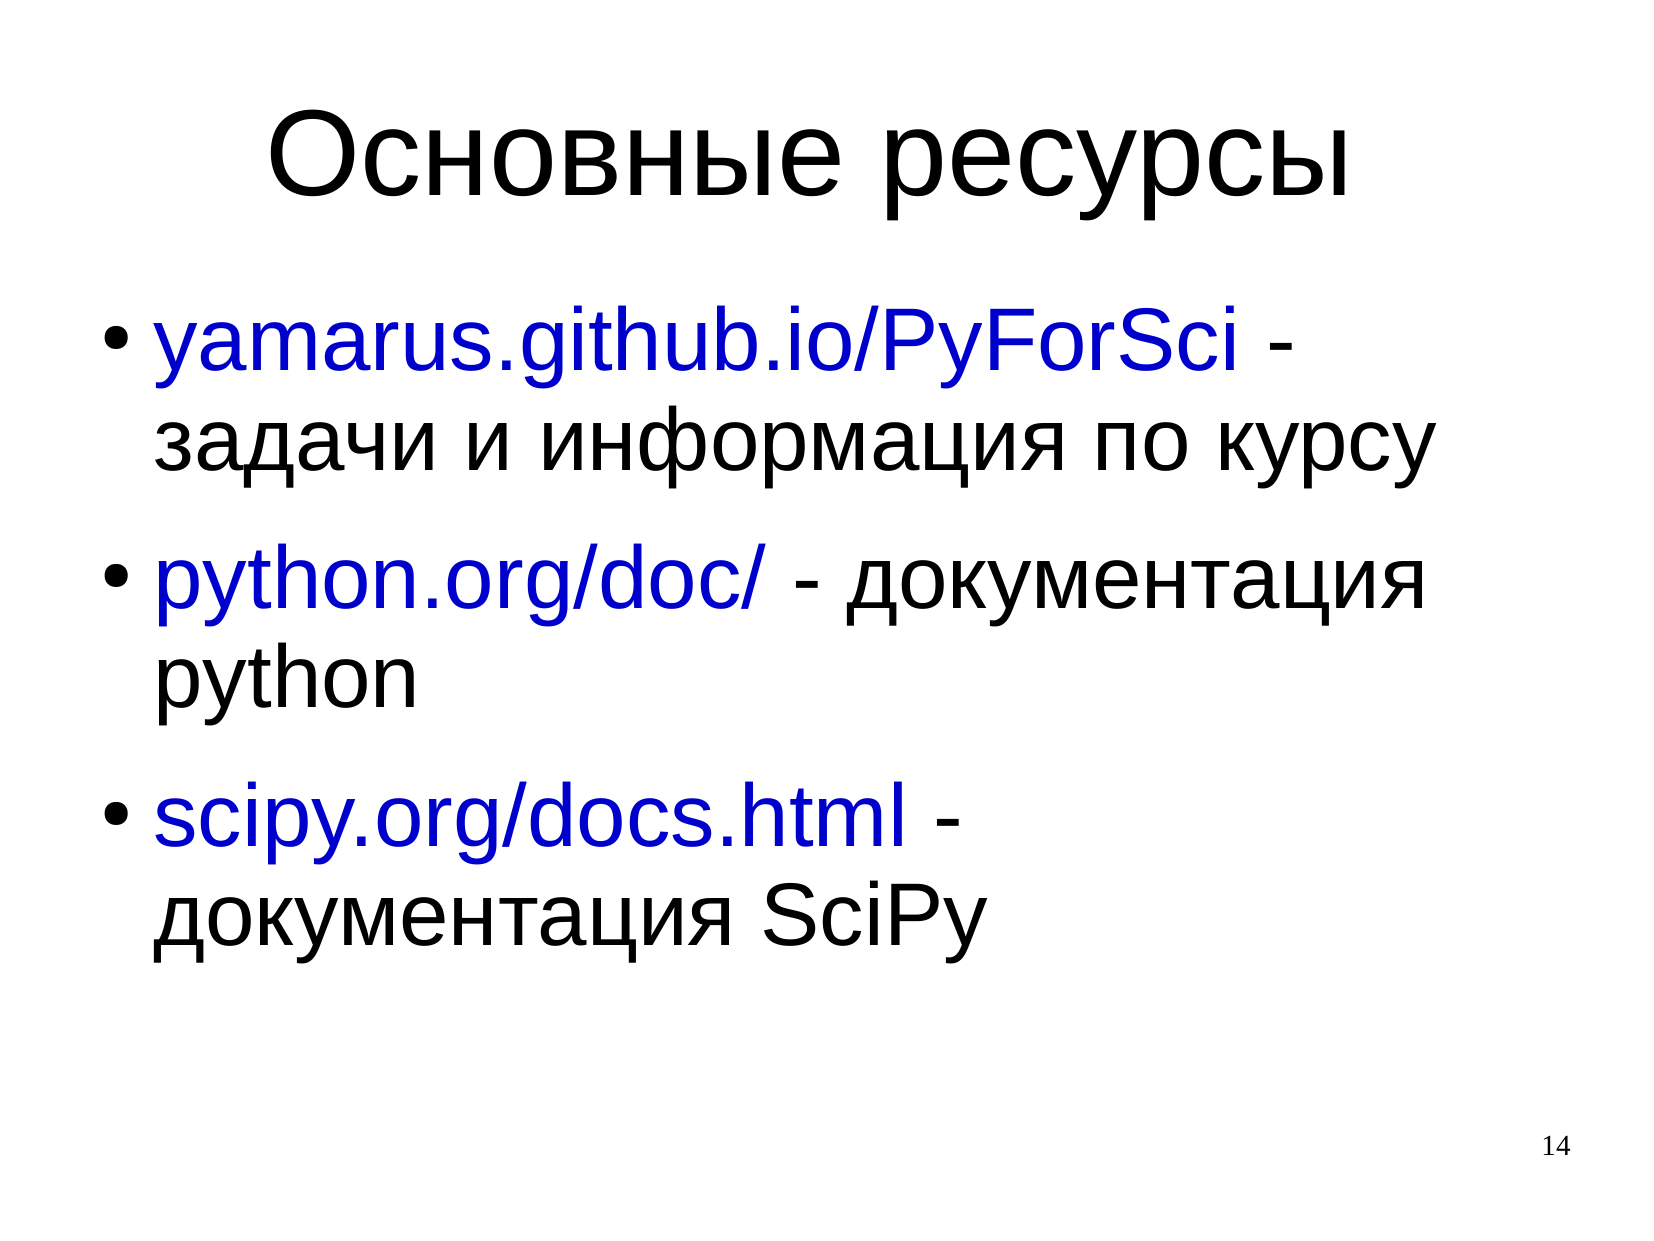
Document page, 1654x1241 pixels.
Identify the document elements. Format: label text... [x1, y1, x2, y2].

list yamarus.github.io/PyForSci - задачи и информация по курсу python.org/doc/ - документация python scipy.org/docs.html - документация SciPy [82, 290, 1571, 1010]
title Основные ресурсы [82, 49, 1571, 257]
